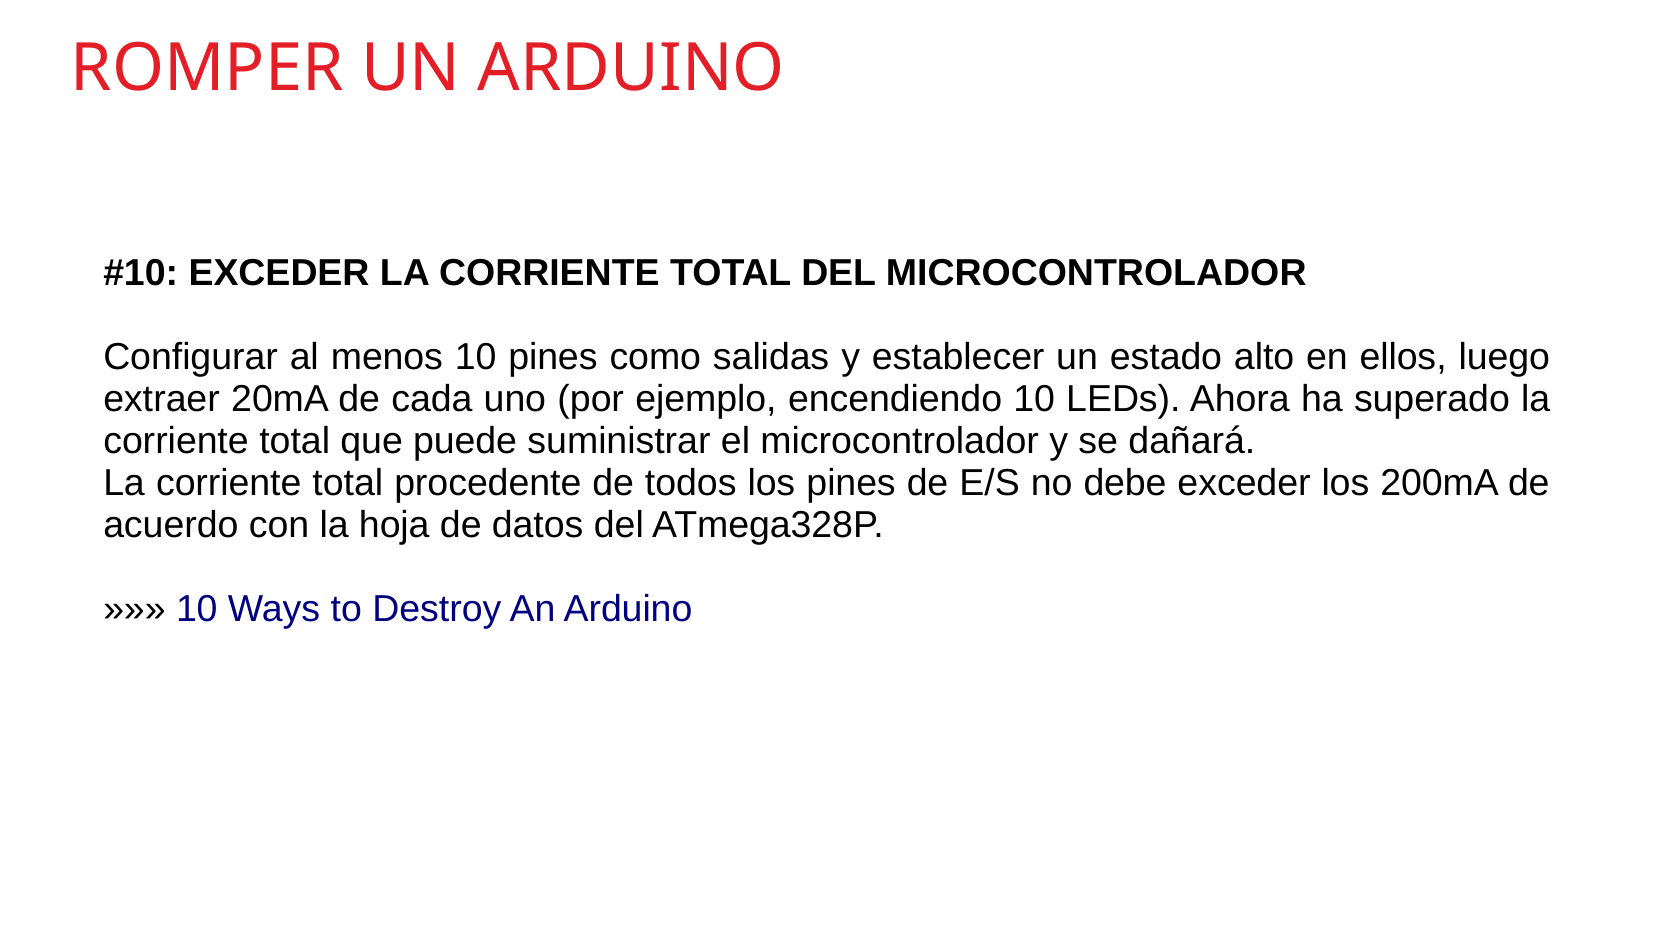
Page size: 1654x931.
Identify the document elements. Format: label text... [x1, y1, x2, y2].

text_box #10: EXCEDER LA CORRIENTE TOTAL DEL MICROCONTROLADOR Configurar al menos 10 pines como salidas y establecer un estado alto en ellos, luego extraer 20mA de cada uno (por ejemplo, encendiendo 10 LEDs). Ahora ha superado la corriente total que puede suministrar el microcontrolador y se dañará. La corriente total procedente de todos los pines de E/S no debe exceder los 200mA de acuerdo con la hoja de datos del ATmega328P. »»» 10 Ways to Destroy An Arduino [88, 243, 1565, 687]
title ROMPER UN ARDUINO [70, 11, 1347, 118]
